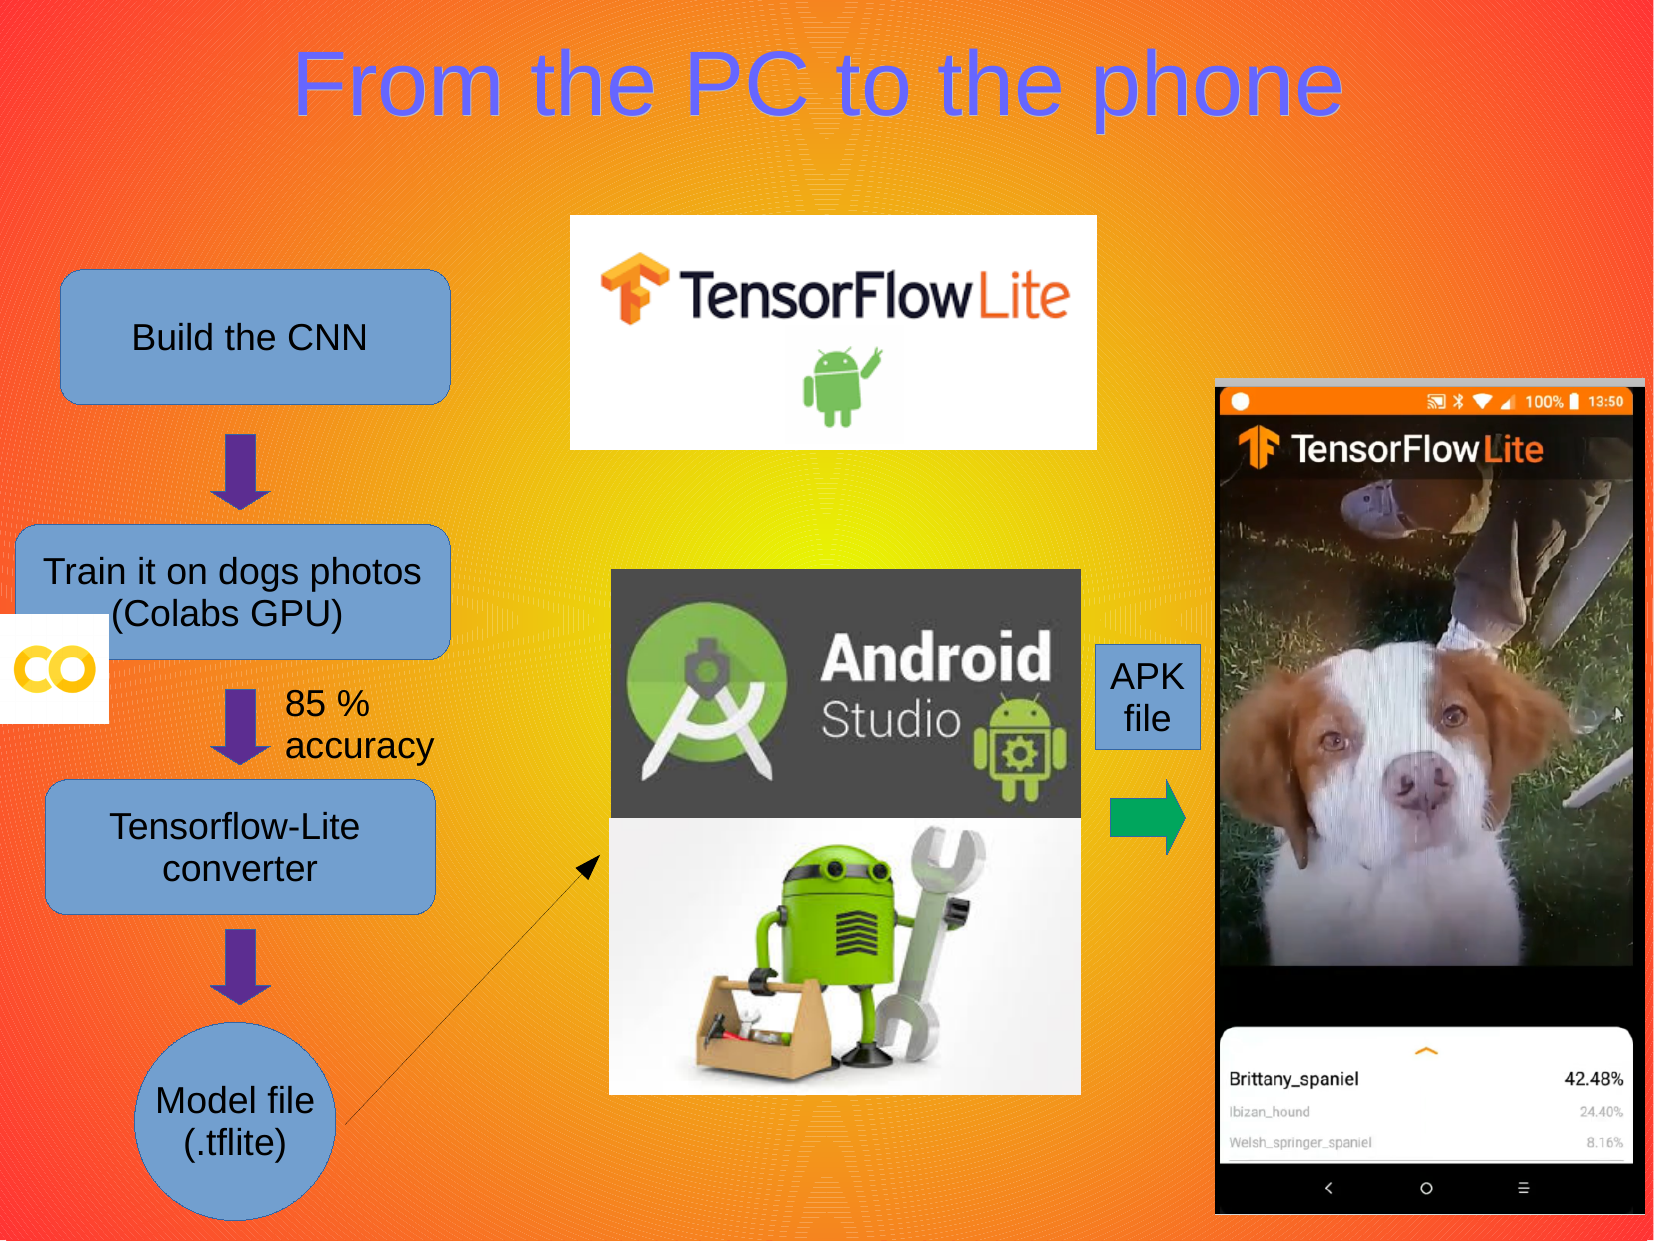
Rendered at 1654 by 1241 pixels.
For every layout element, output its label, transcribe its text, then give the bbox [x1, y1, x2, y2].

picture [609, 569, 1081, 1095]
text_box Train it on dogs photos (Colabs GPU) [15, 524, 451, 660]
text_box [1110, 779, 1186, 855]
text_box 85 % accuracy [270, 674, 451, 780]
text_box Build the CNN [60, 269, 451, 405]
picture [1215, 378, 1645, 1215]
text_box [210, 929, 271, 1005]
text_box Tensorflow-Lite converter [45, 779, 436, 915]
title From the PC to the phone [75, 17, 1564, 150]
text_box Model file (.tflite) [134, 1022, 336, 1221]
text_box APK file [1095, 644, 1201, 750]
text_box [210, 689, 270, 765]
picture [0, 614, 109, 724]
text_box [210, 434, 271, 510]
picture [570, 215, 1097, 450]
